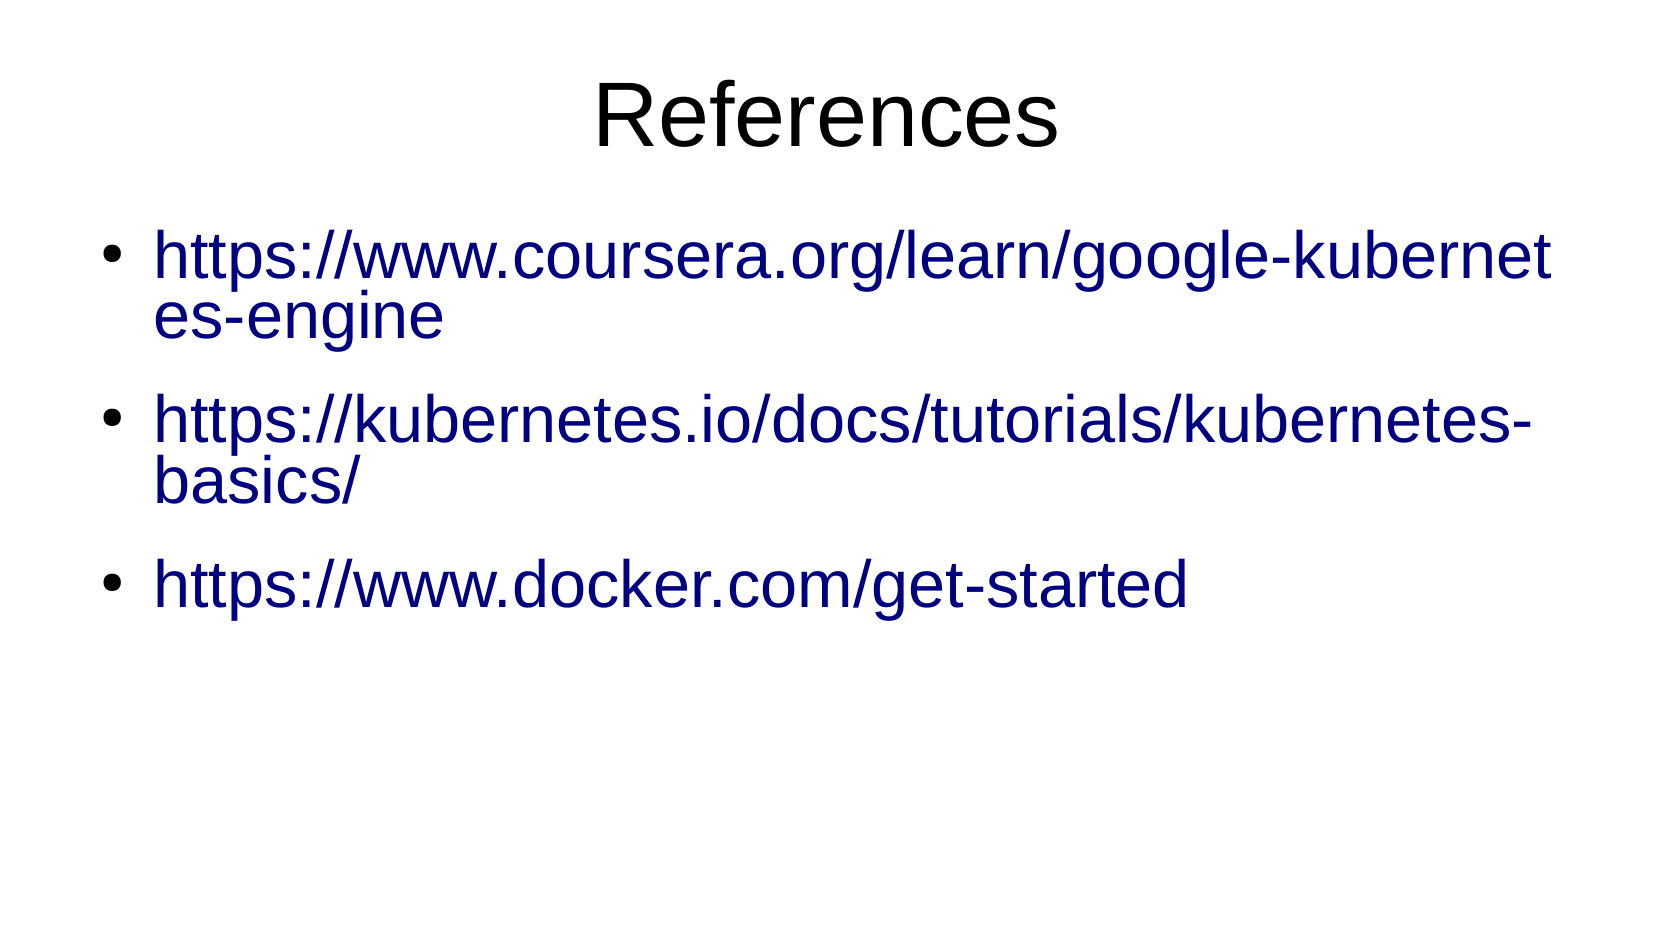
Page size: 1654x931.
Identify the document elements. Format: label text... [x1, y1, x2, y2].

list https://www.coursera.org/learn/google-kubernetes-engine https://kubernetes.io/docs/tutorials/kubernetes-basics/ https://www.docker.com/get-started [82, 217, 1571, 758]
title References [82, 37, 1571, 193]
